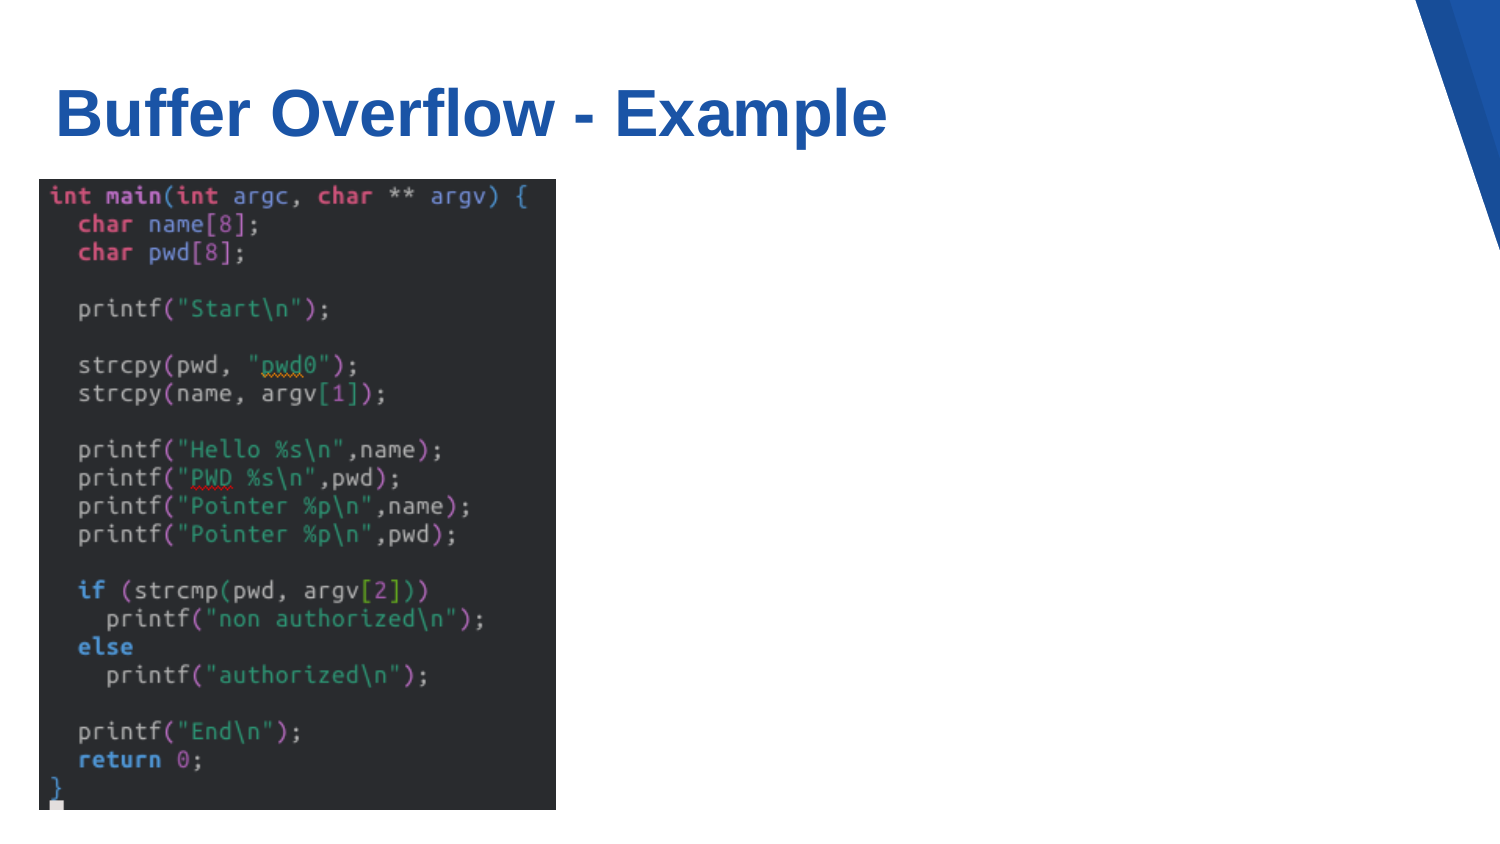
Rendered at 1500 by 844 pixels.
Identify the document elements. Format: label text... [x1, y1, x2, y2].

title Buffer Overflow - Example [40, 97, 1231, 166]
picture [39, 179, 556, 810]
